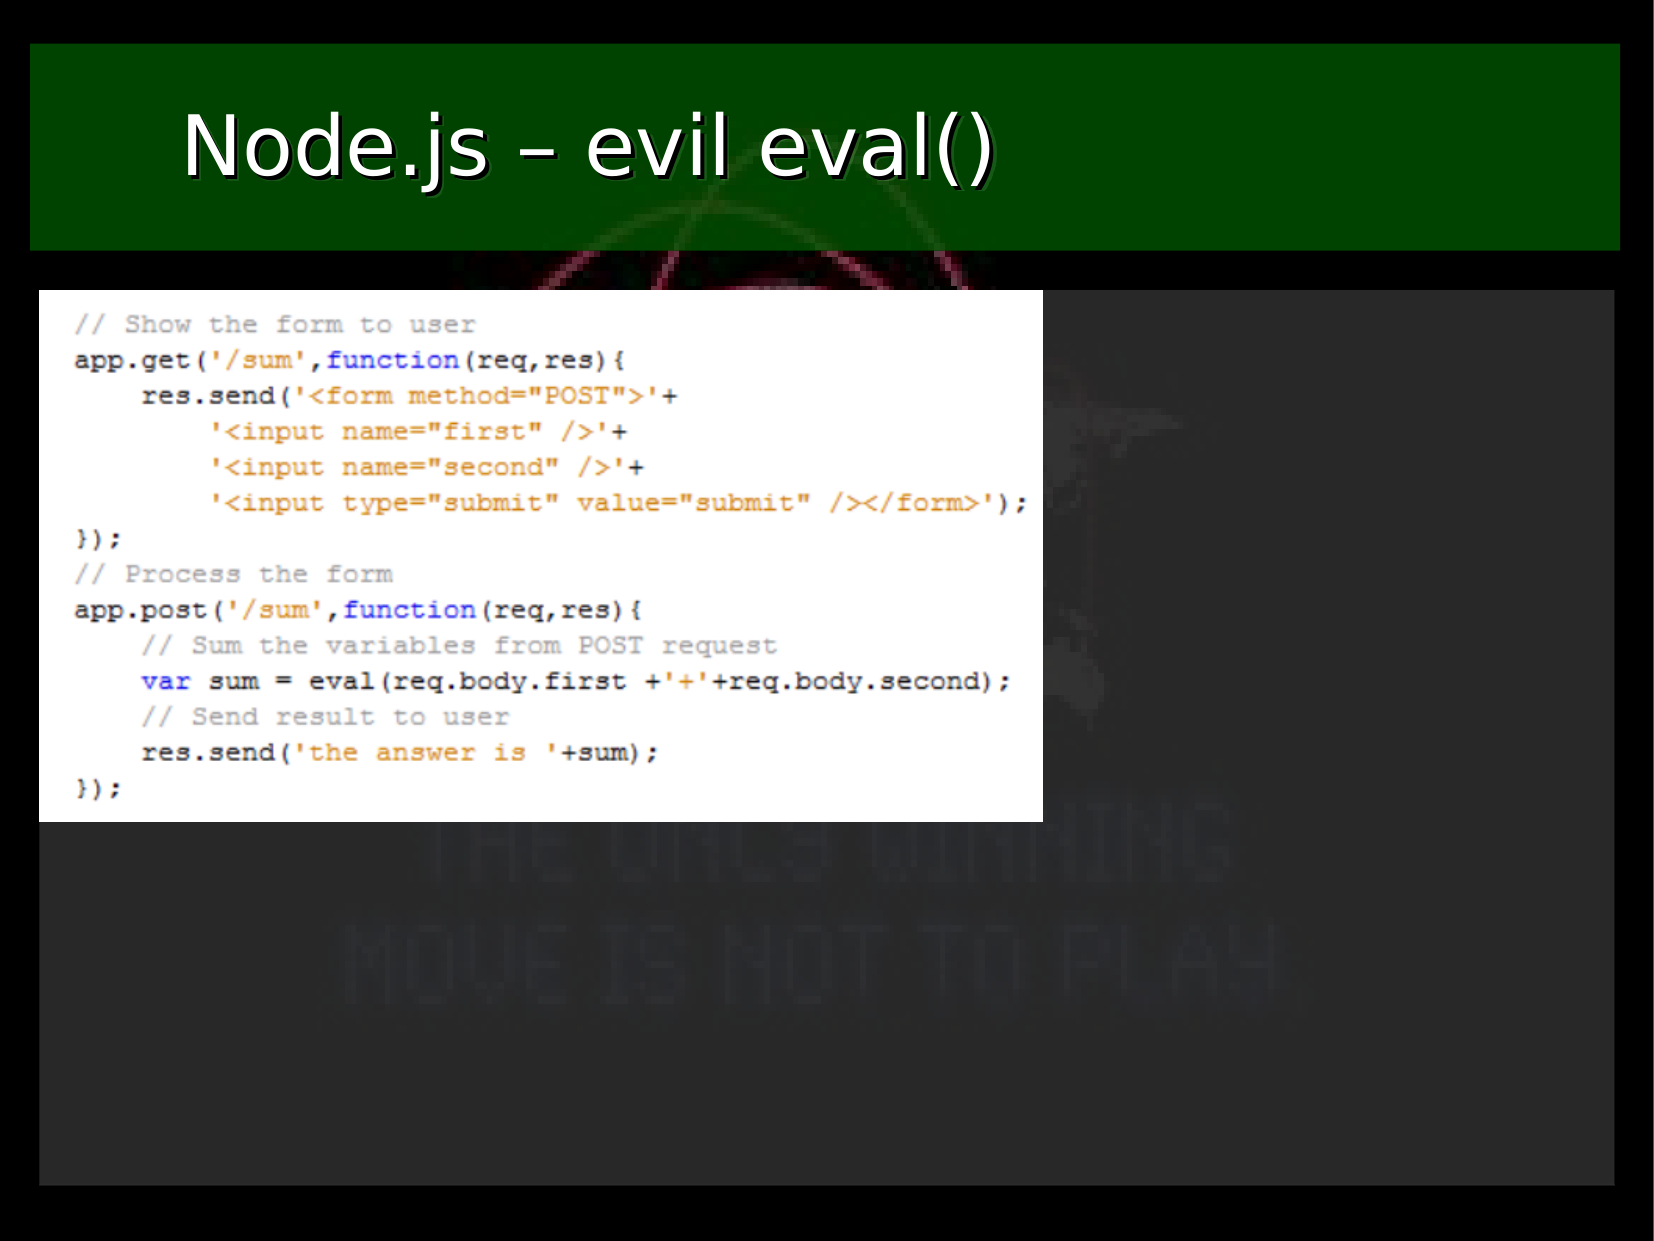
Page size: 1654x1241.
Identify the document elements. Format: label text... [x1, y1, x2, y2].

picture [0, 0, 1654, 1241]
text_box [39, 290, 1615, 1186]
title Node.js – evil eval() [30, 43, 1621, 251]
